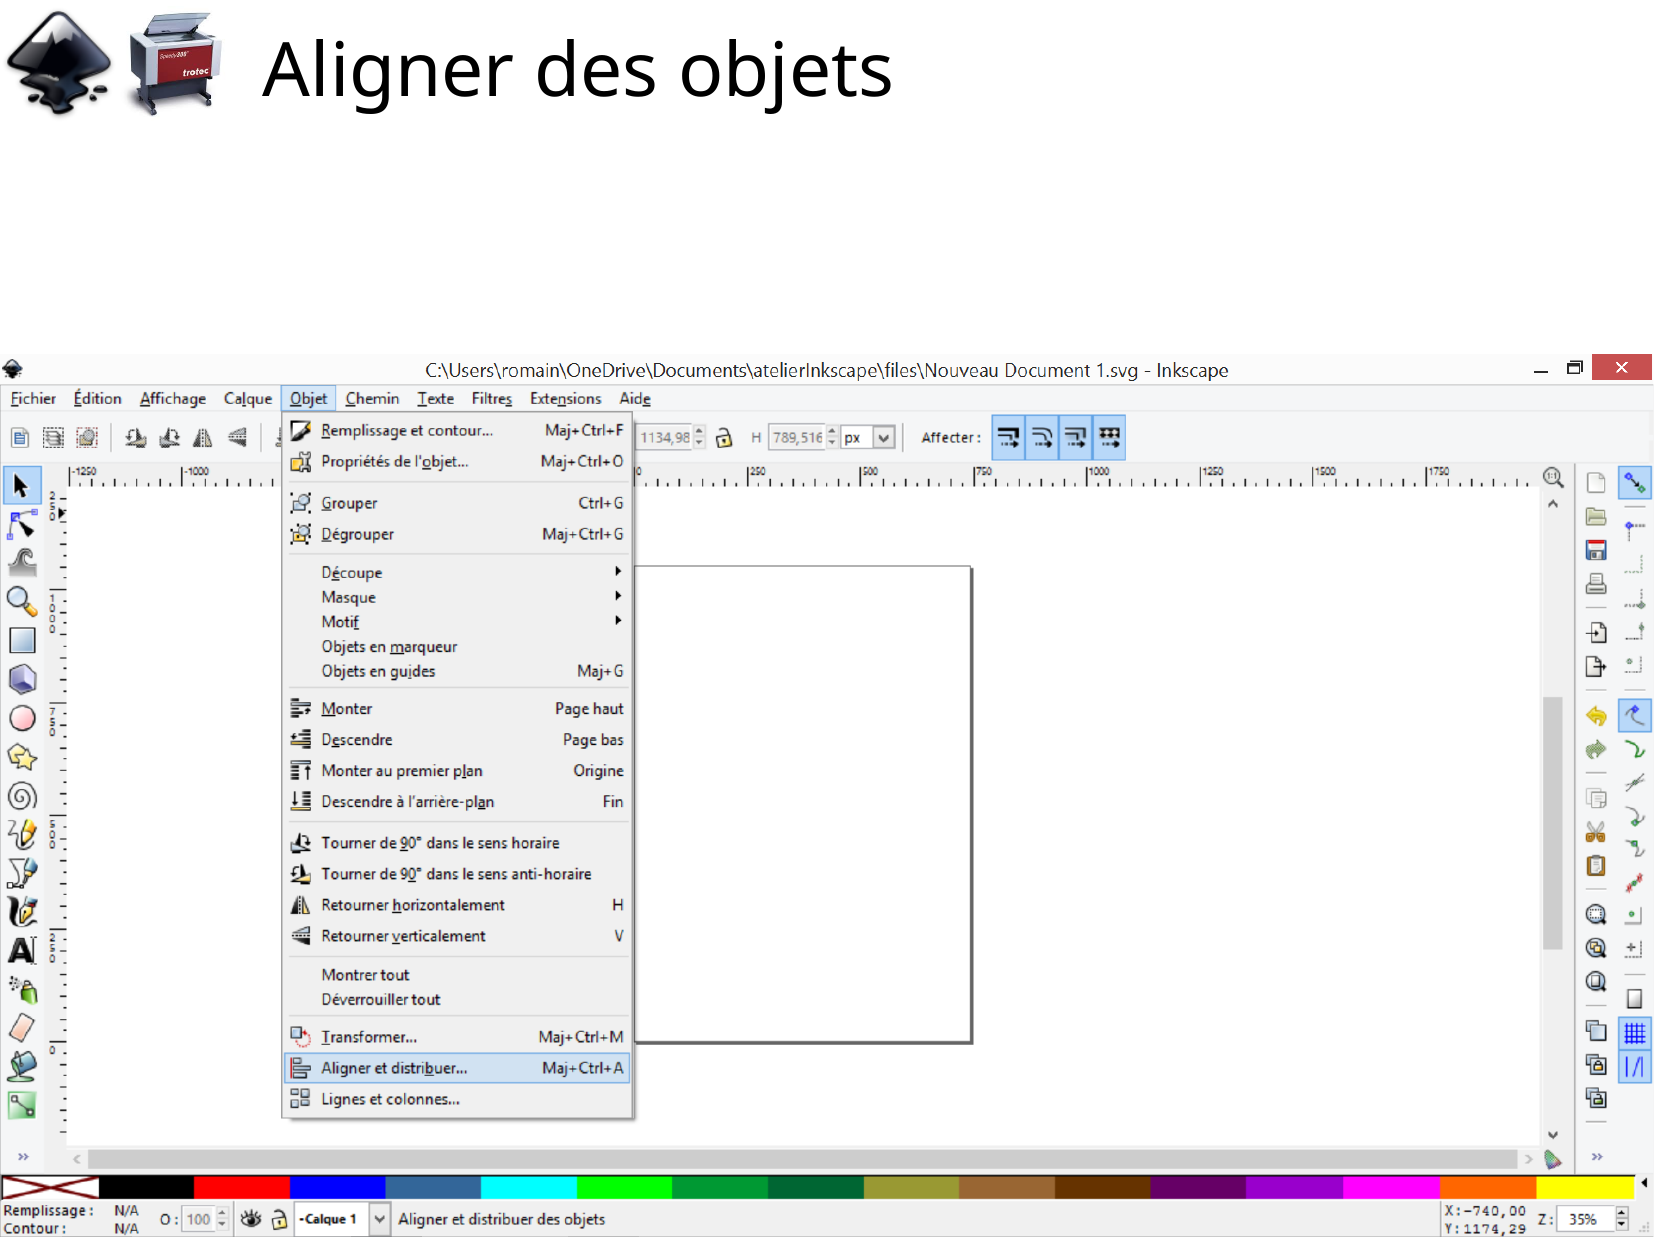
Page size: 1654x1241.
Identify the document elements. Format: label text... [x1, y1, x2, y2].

picture [0, 5, 233, 125]
picture [0, 354, 1654, 1237]
text_box Aligner des objets [248, 9, 785, 120]
